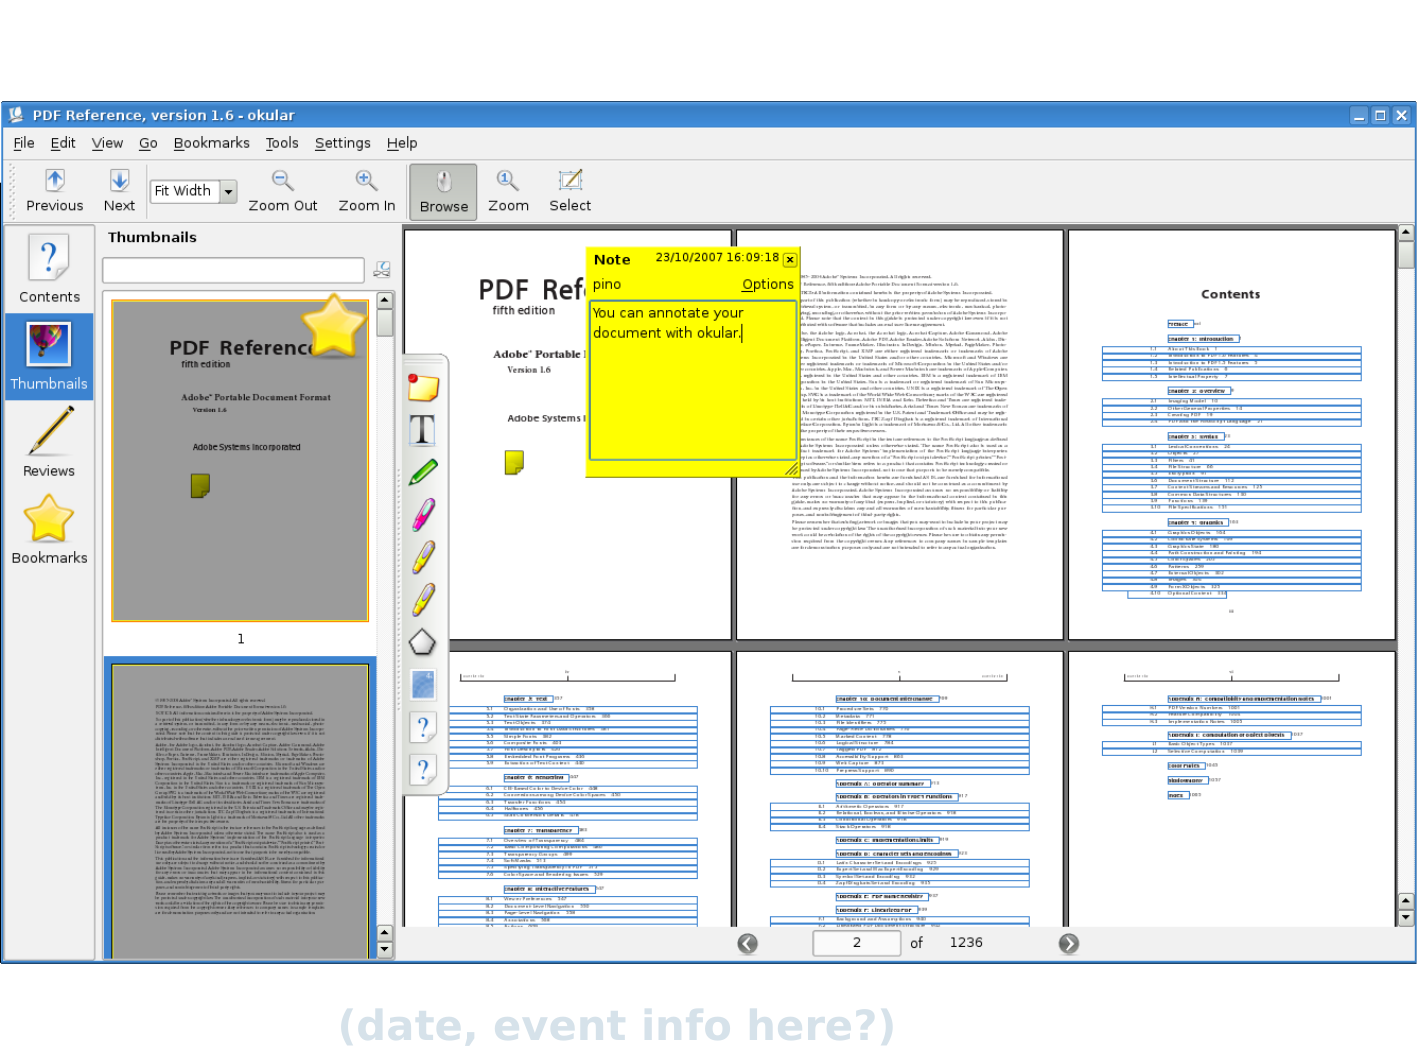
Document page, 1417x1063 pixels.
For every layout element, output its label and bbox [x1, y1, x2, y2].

picture [0, 101, 1417, 964]
